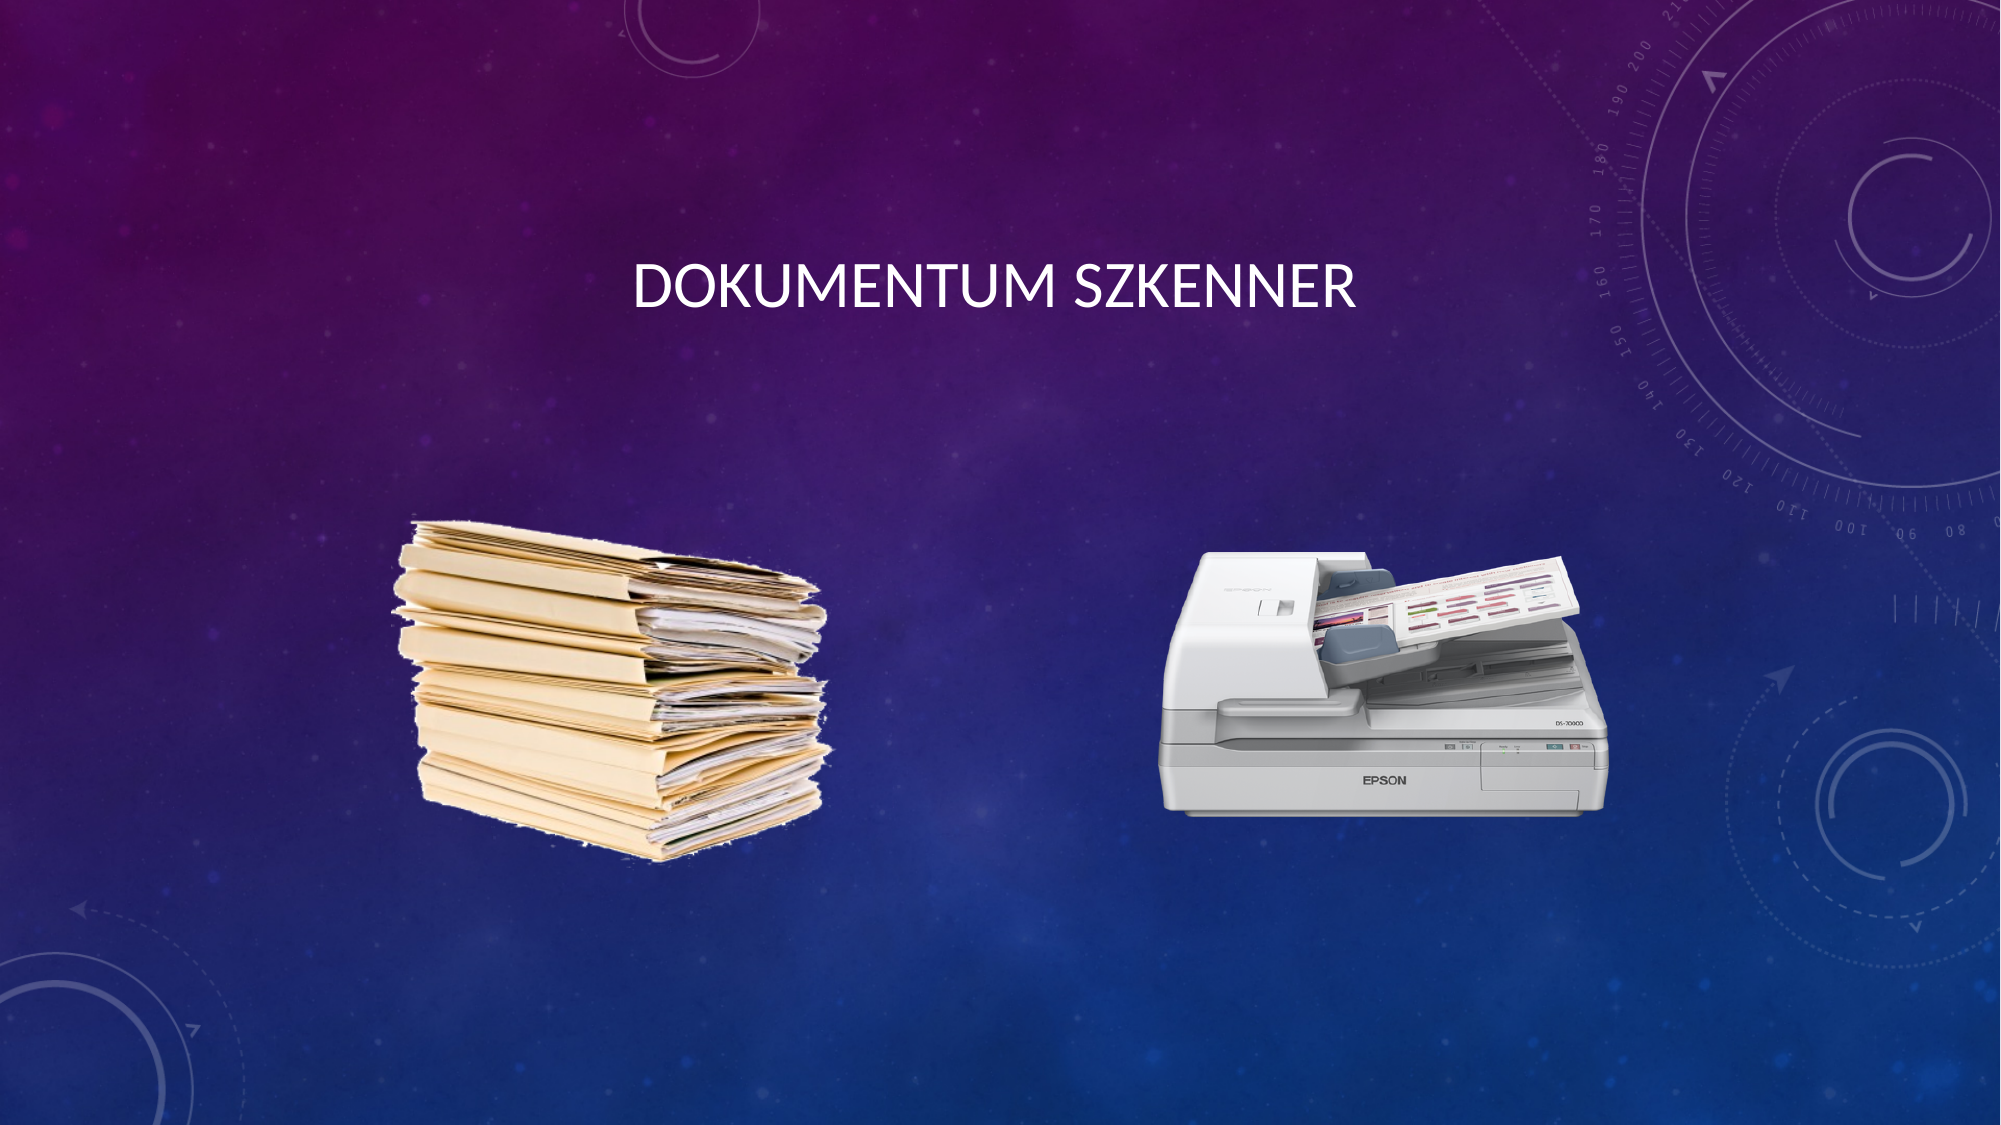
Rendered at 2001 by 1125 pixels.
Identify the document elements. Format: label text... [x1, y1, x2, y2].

picture [391, 489, 842, 883]
picture [1158, 518, 1609, 850]
title Dokumentum szkenner [617, 161, 1384, 401]
